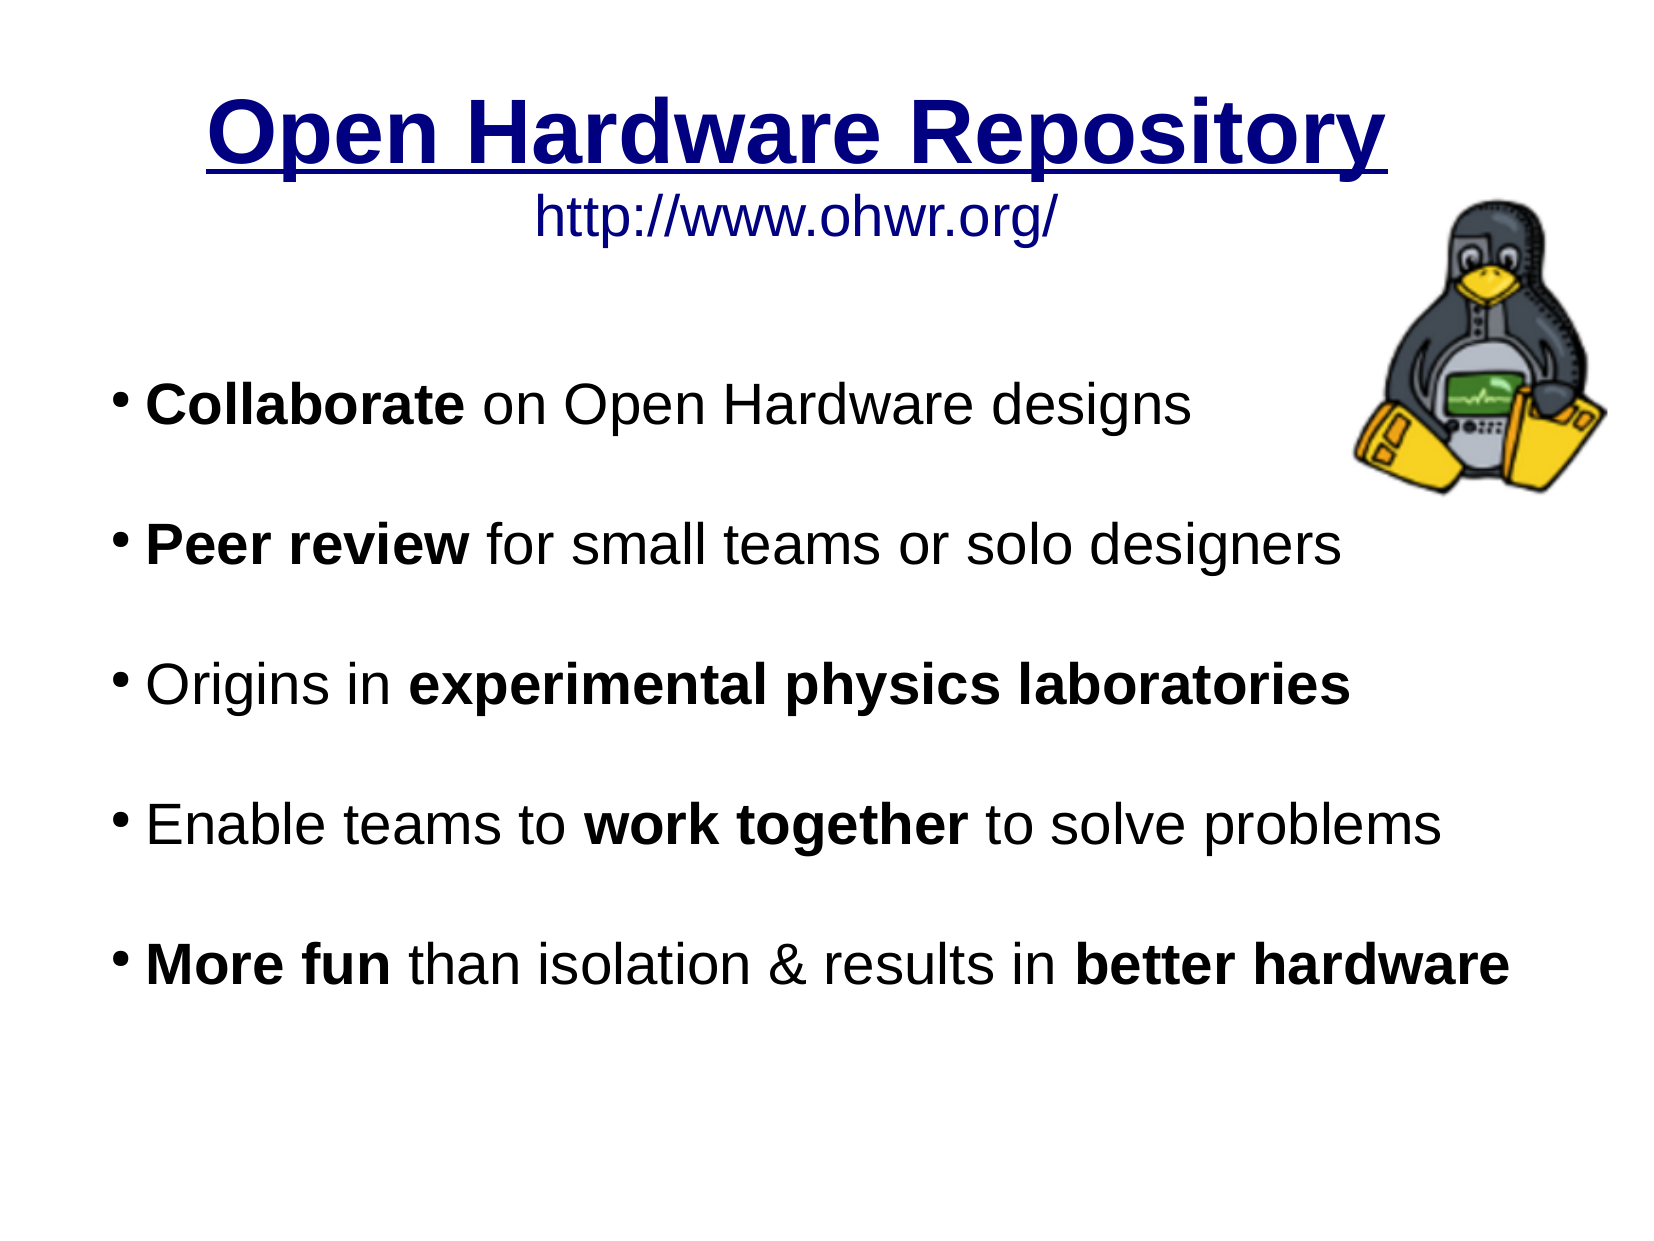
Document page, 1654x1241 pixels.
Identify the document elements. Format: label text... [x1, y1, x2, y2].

title Open Hardware Repository http://www.ohwr.org/ [53, 61, 1542, 269]
picture [1350, 179, 1621, 509]
text_box Collaborate on Open Hardware designs Peer review for small teams or solo designers Origins in experimental physics laboratories Enable teams to work together to solve problems More fun than isolation & results in better hardware [75, 365, 1538, 1108]
